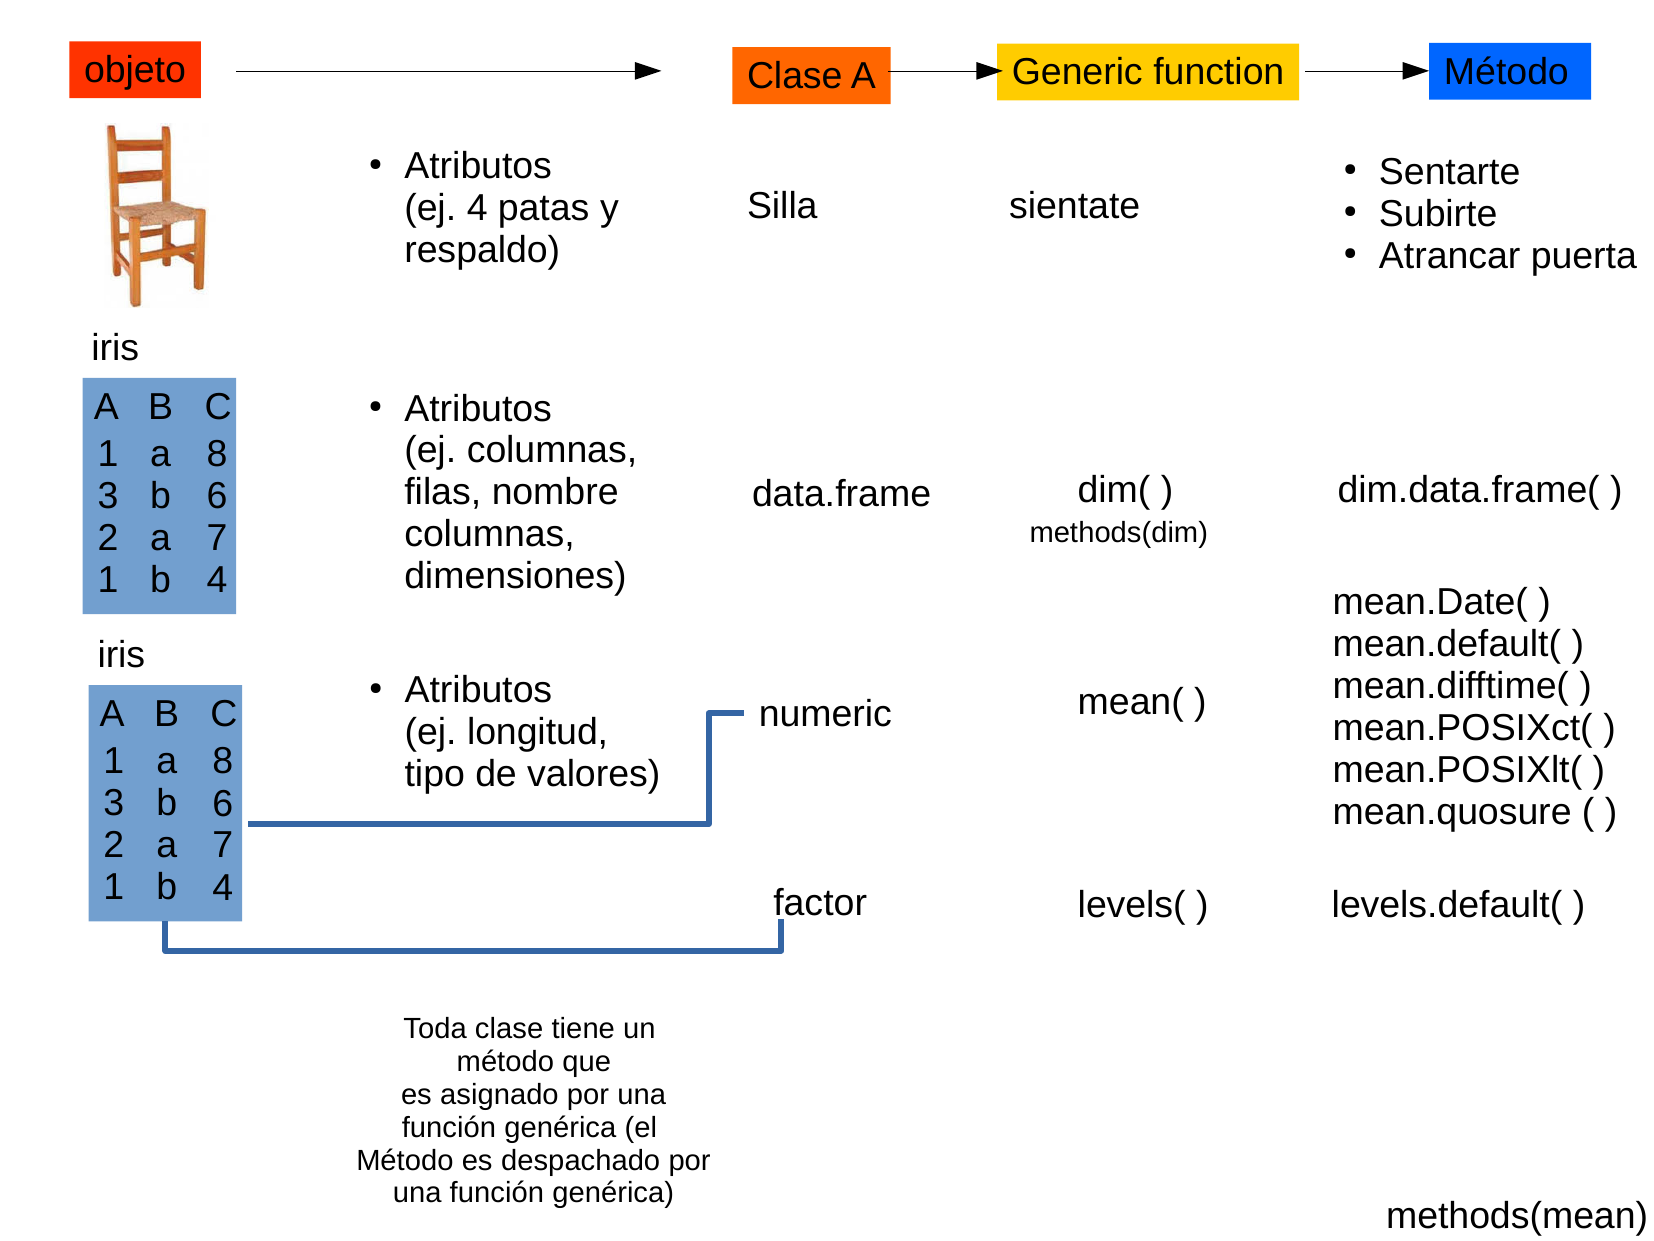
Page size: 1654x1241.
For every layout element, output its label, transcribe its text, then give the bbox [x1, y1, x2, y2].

text_box 1 3 2 1 [88, 731, 139, 957]
text_box numeric [744, 685, 907, 742]
text_box [134, 435, 237, 615]
text_box levels.default( ) [1316, 876, 1601, 934]
text_box Toda clase tiene un método que es asignado por una función genérica (el Método es despachado por una función genérica) [341, 1005, 957, 1217]
text_box A B C [78, 377, 258, 435]
text_box 1 3 2 1 [82, 424, 134, 625]
picture [64, 123, 249, 308]
text_box sientate [994, 177, 1328, 276]
text_box methods(dim) [1014, 508, 1241, 579]
text_box Atributos (ej. 4 patas y respaldo) [354, 137, 634, 279]
text_box Atributos (ej. columnas, filas, nombre columnas, dimensiones) [354, 379, 653, 605]
text_box Silla [732, 177, 957, 234]
text_box factor [758, 874, 883, 931]
text_box dim.data.frame( ) [1322, 460, 1638, 518]
text_box mean( ) [1062, 673, 1222, 731]
text_box dim( ) [1062, 460, 1189, 508]
text_box Generic function [997, 43, 1300, 101]
text_box data.frame [737, 465, 946, 523]
text_box mean.Date( ) mean.default( ) mean.difftime( ) mean.POSIXct( ) mean.POSIXlt( ) mean.quosure ( ) [1317, 572, 1633, 949]
text_box Clase A [732, 47, 891, 105]
text_box Método [1429, 42, 1592, 100]
text_box 8 6 7 4 [191, 425, 243, 609]
text_box levels( ) [1062, 876, 1224, 934]
text_box iris [82, 625, 161, 683]
text_box iris [76, 318, 155, 376]
text_box methods(mean) [1371, 1187, 1654, 1241]
text_box Atributos (ej. longitud, tipo de valores) [354, 661, 676, 803]
text_box 8 6 7 4 [197, 732, 249, 916]
text_box objeto [69, 41, 201, 99]
text_box A B C [84, 685, 264, 742]
text_box Sentarte Subirte Atrancar puerta [1328, 142, 1652, 284]
text_box a b a b [141, 731, 192, 915]
text_box a b a b [135, 424, 186, 608]
text_box [139, 742, 243, 922]
